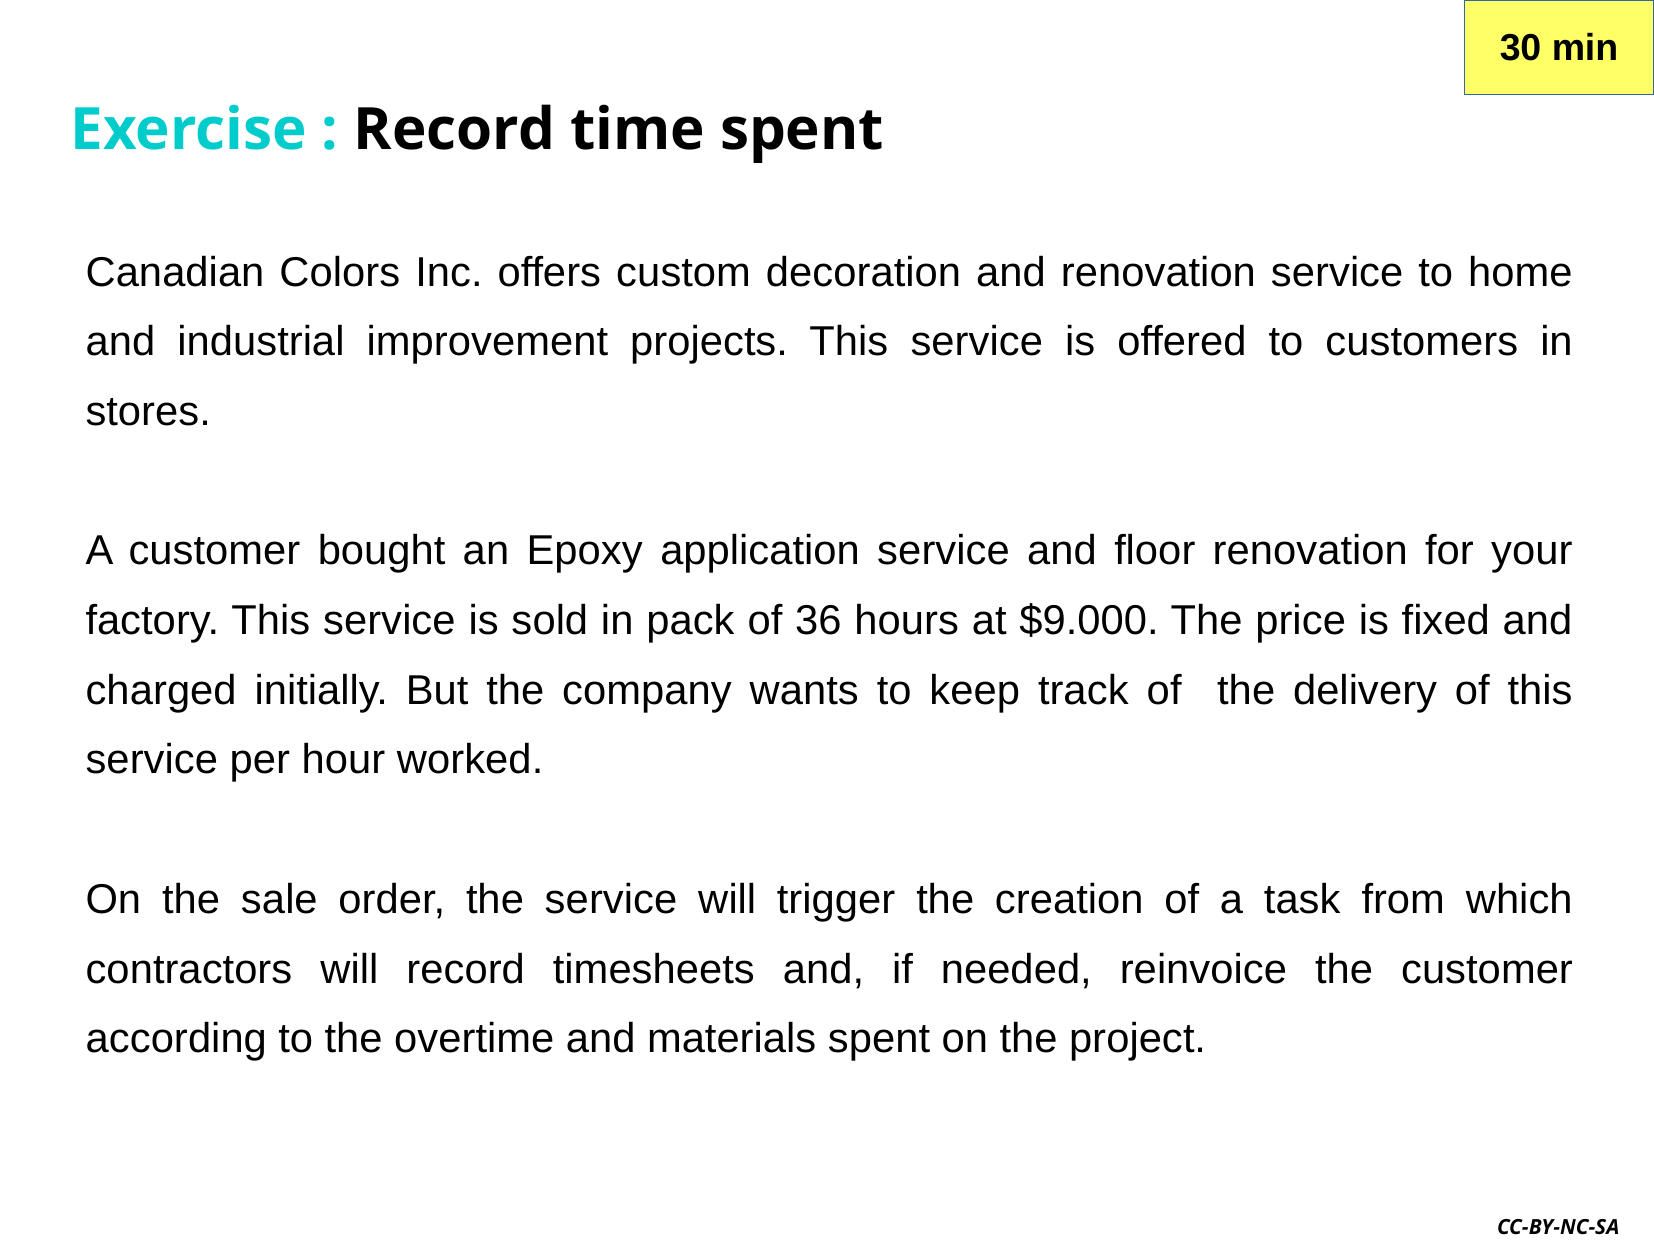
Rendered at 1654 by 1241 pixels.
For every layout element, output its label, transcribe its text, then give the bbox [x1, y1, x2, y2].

title Exercise : Record time spent [70, 23, 1560, 217]
text_box 30 min [1464, 0, 1654, 95]
text_box Canadian Colors Inc. offers custom decoration and renovation service to home and industrial improvement projects. This service is offered to customers in stores. A customer bought an Epoxy application service and floor renovation for your factory. This service is sold in pack of 36 hours at $9.000. The price is fixed and charged initially. But the company wants to keep track of the delivery of this service per hour worked. On the sale order, the service will trigger the creation of a task from which contractors will record timesheets and, if needed, reinvoice the customer according to the overtime and materials spent on the project. [70, 217, 1589, 1123]
text_box CC-BY-NC-SA [1482, 1204, 1654, 1241]
